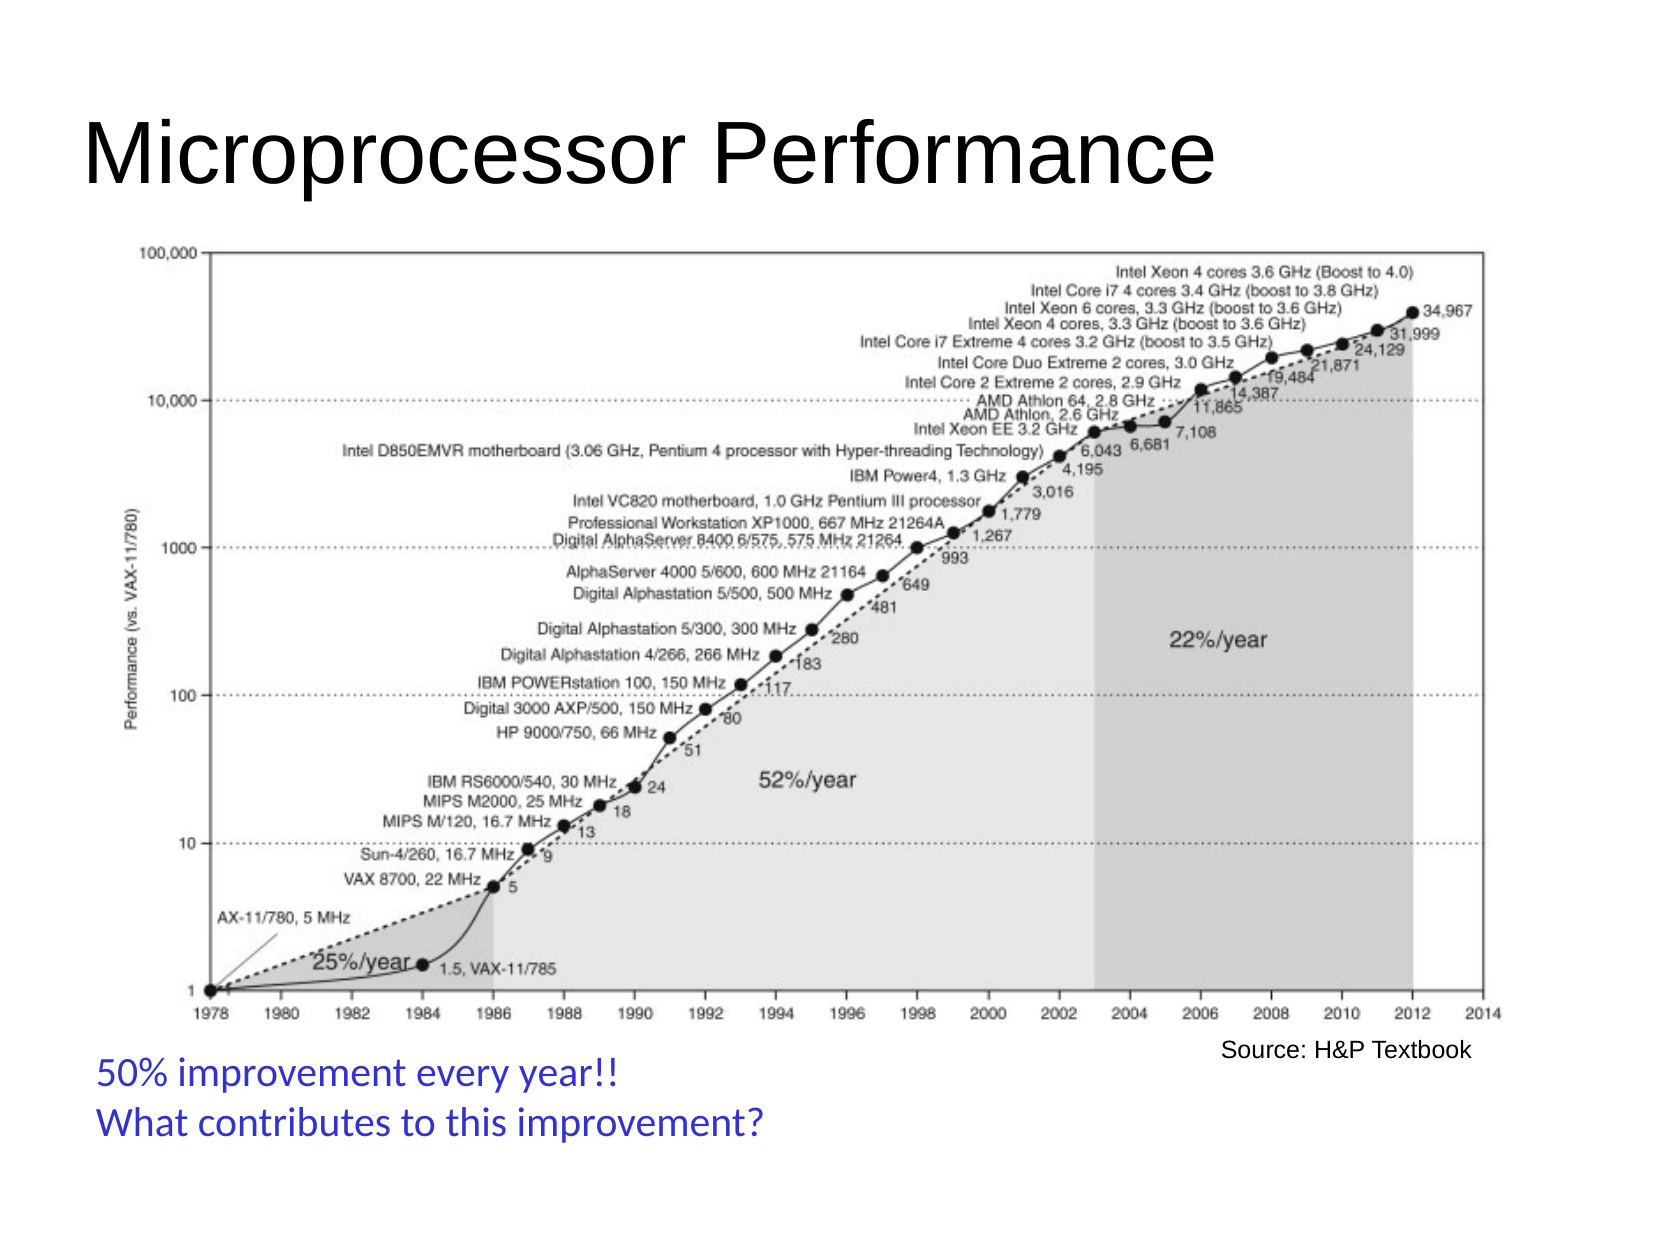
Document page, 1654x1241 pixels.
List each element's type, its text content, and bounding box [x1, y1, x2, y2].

picture [123, 257, 1502, 1023]
text_box 50% improvement every year!! What contributes to this improvement? [81, 1037, 781, 1153]
title Microprocessor Performance [82, 49, 1571, 257]
text_box Source: H&P Textbook [1206, 1026, 1488, 1072]
